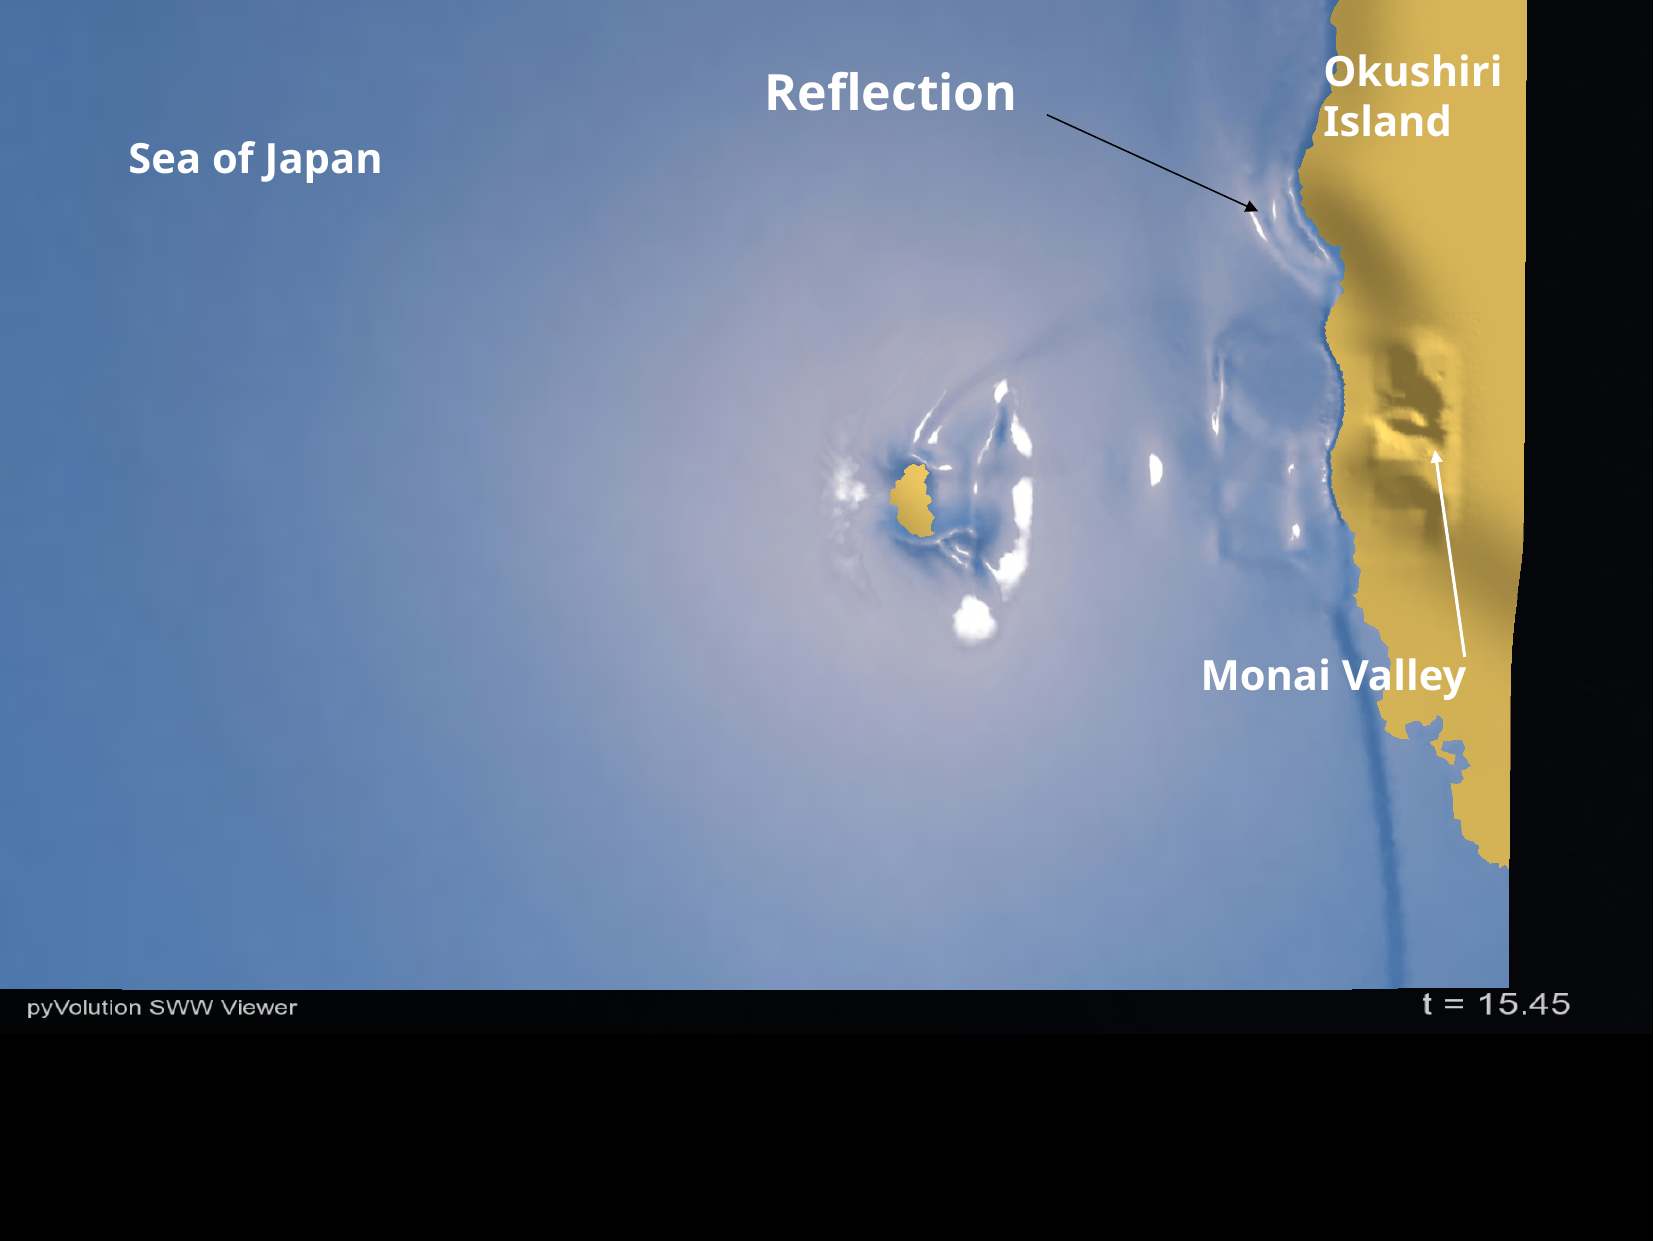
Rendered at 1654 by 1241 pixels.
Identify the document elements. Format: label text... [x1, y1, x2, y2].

text_box Monai Valley [1185, 640, 1492, 707]
text_box Okushiri Island [1308, 36, 1653, 153]
picture [0, 0, 1653, 1034]
text_box Reflection [749, 52, 1084, 129]
text_box Sea of Japan [113, 124, 624, 190]
